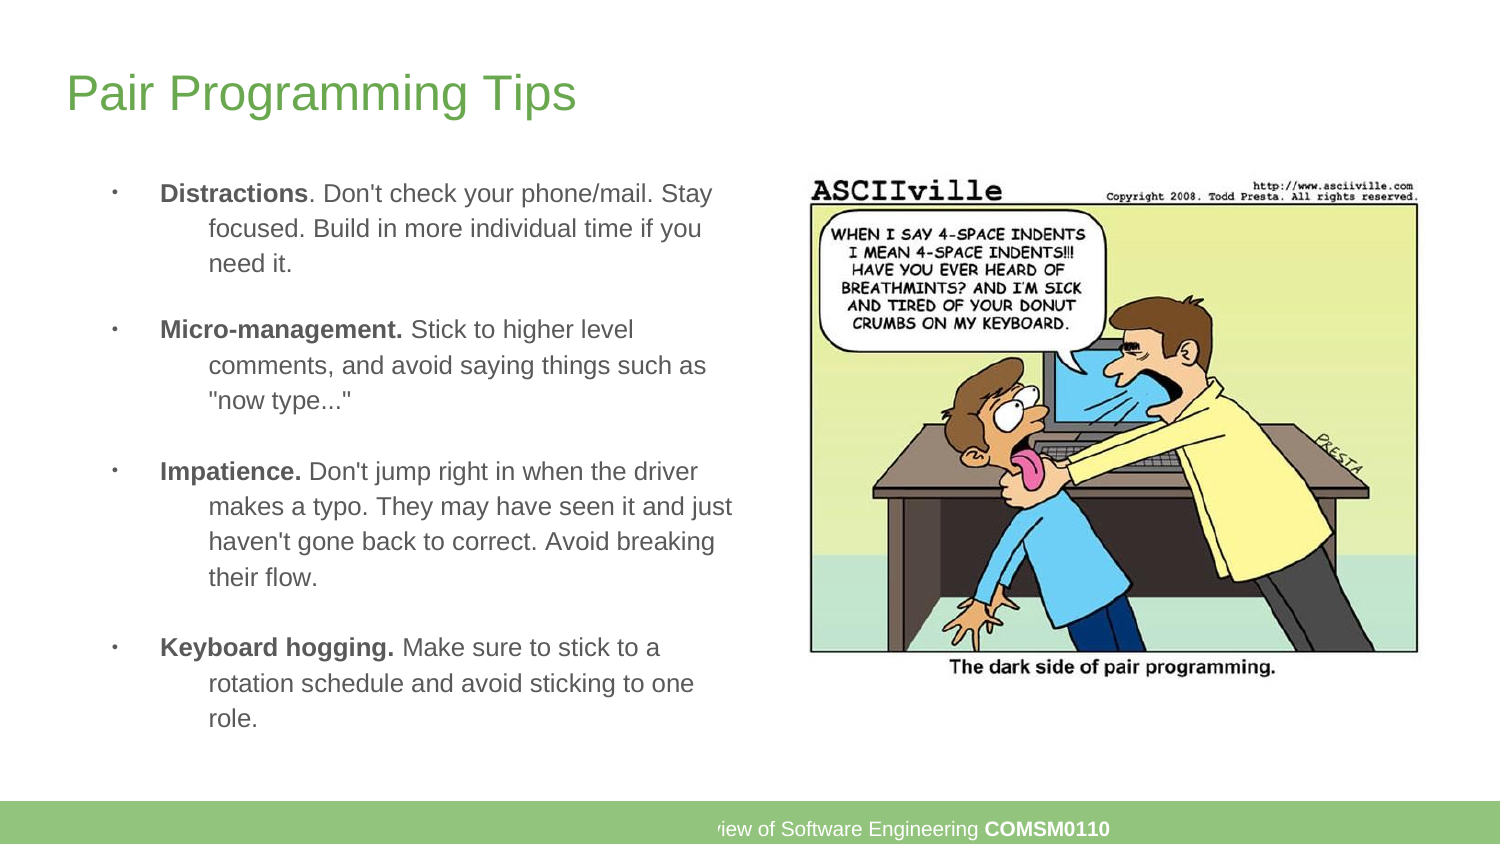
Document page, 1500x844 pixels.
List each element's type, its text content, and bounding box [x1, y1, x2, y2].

picture [763, 156, 1464, 699]
title Pair Programming Tips [51, 45, 751, 156]
list Distractions. Don't check your phone/mail. Stay focused. Build in more individual time if you need it. Micro-management. Stick to higher level comments, and avoid saying things such as "now type..." Impatience. Don't jump right in when the driver makes a typo. They may have seen it and just haven't gone back to correct. Avoid breaking their flow. Keyboard hogging. Make sure to stick to a rotation schedule and avoid sticking to one role. [51, 156, 751, 750]
